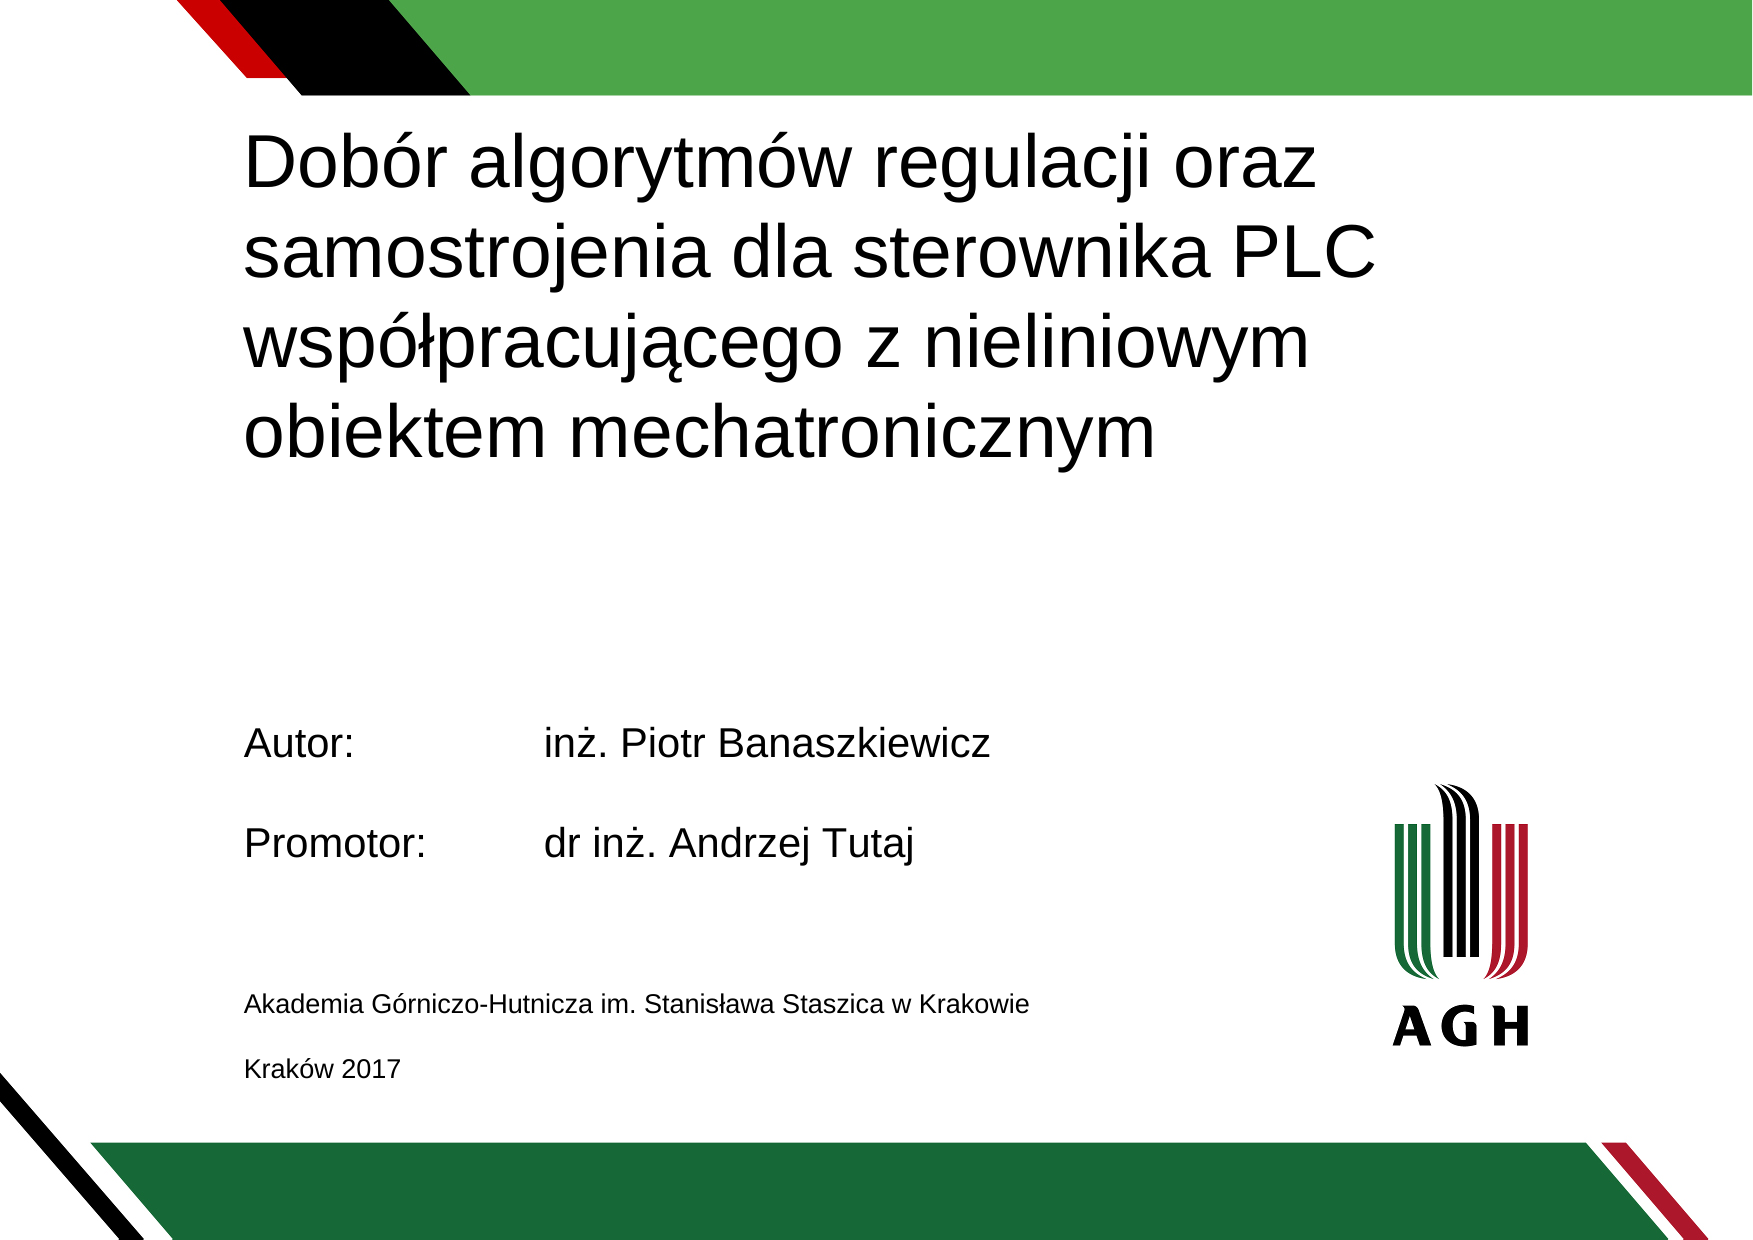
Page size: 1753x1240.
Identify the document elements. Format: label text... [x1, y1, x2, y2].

picture [0, 0, 1753, 1240]
text_box Dobór algorytmów regulacji oraz samostrojenia dla sterownika PLC współpracującego z nieliniowym obiektem mechatronicznym [236, 105, 1453, 481]
text_box Autor: inż. Piotr Banaszkiewicz Promotor: dr inż. Andrzej Tutaj [236, 708, 1000, 875]
text_box Akademia Górniczo-Hutnicza im. Stanisława Staszica w Krakowie Kraków 2017 [236, 978, 1250, 1092]
